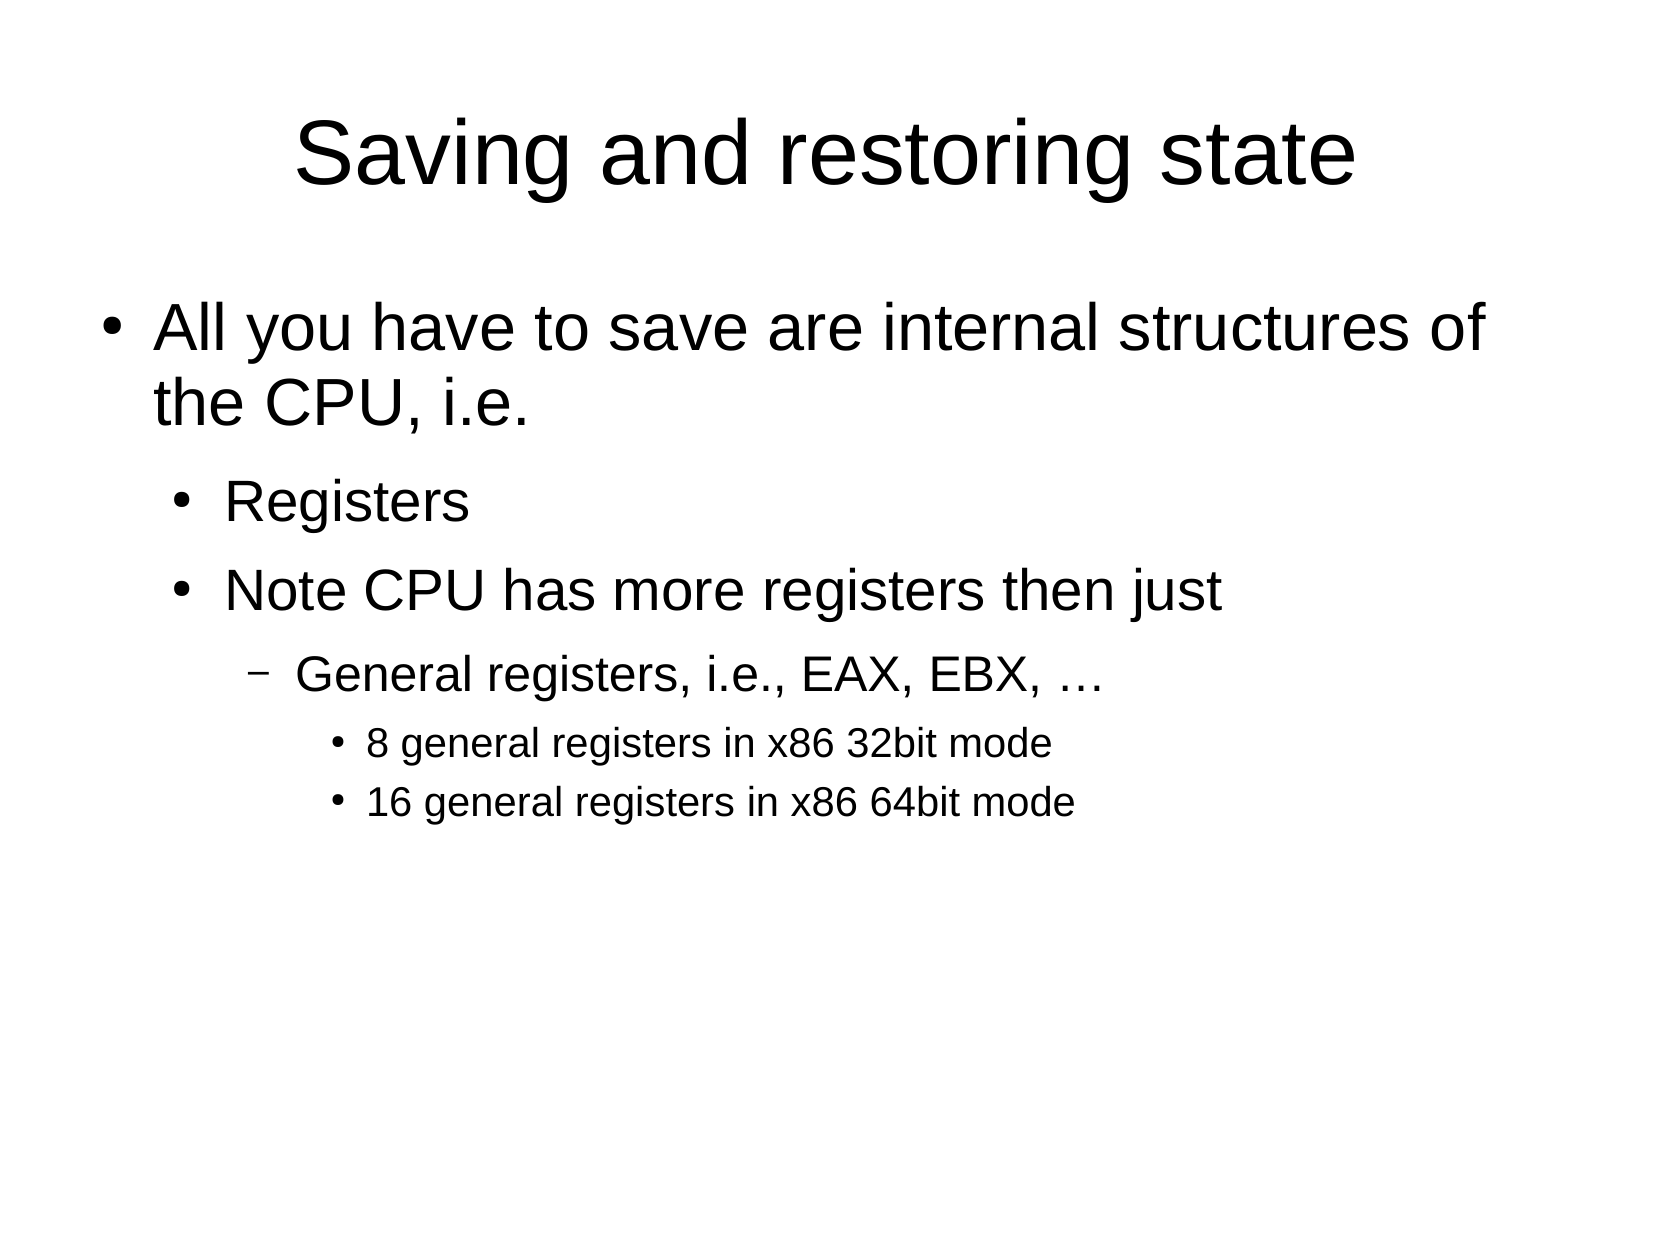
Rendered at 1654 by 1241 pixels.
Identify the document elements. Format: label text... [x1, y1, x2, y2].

title Saving and restoring state [82, 49, 1571, 257]
list All you have to save are internal structures of the CPU, i.e. Registers Note CPU has more registers then just General registers, i.e., EAX, EBX, … 8 general registers in x86 32bit mode 16 general registers in x86 64bit mode [82, 290, 1571, 1088]
